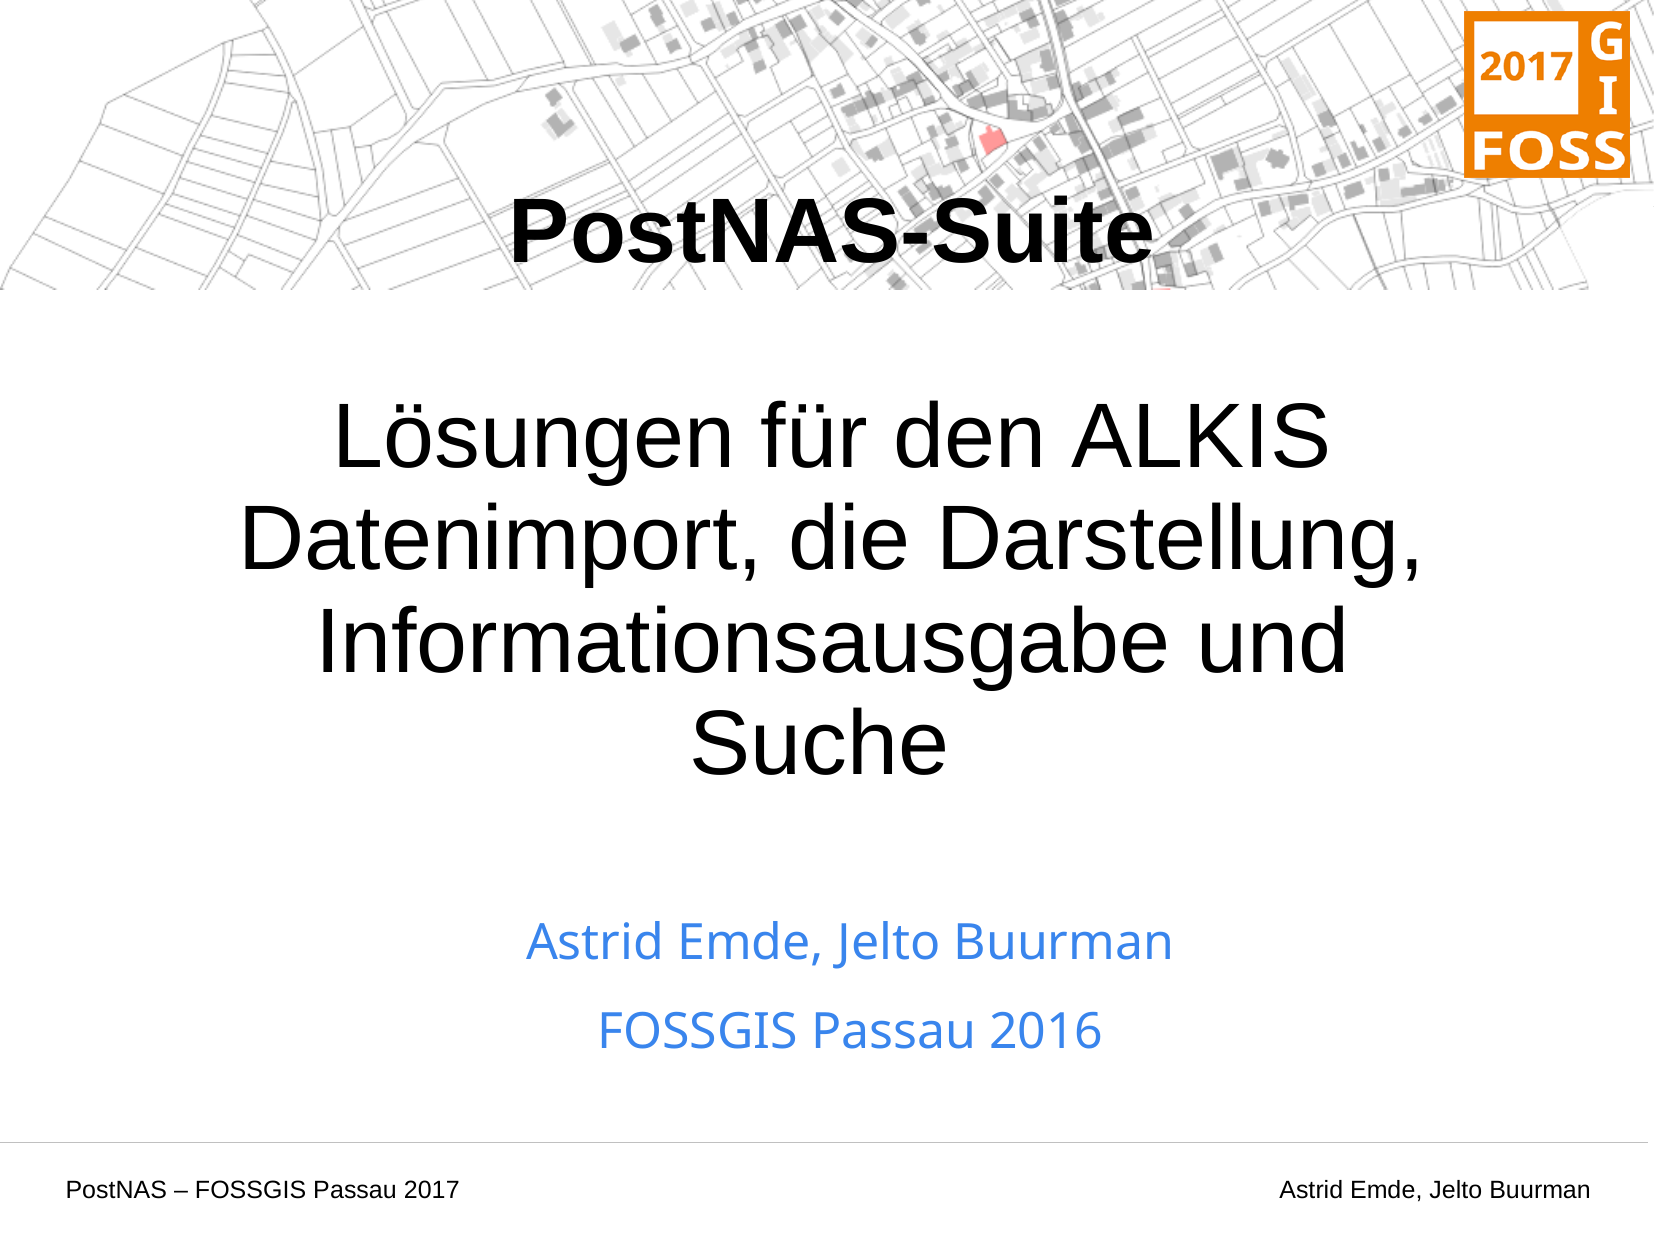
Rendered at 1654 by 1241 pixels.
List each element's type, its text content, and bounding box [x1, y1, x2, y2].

text_box PostNAS-Suite Lösungen für den ALKIS Datenimport, die Darstellung, Informationsausgabe und Suche [212, 171, 1453, 804]
picture [1464, 11, 1630, 178]
text_box Astrid Emde, Jelto Buurman FOSSGIS Passau 2016 [354, 898, 1347, 1167]
